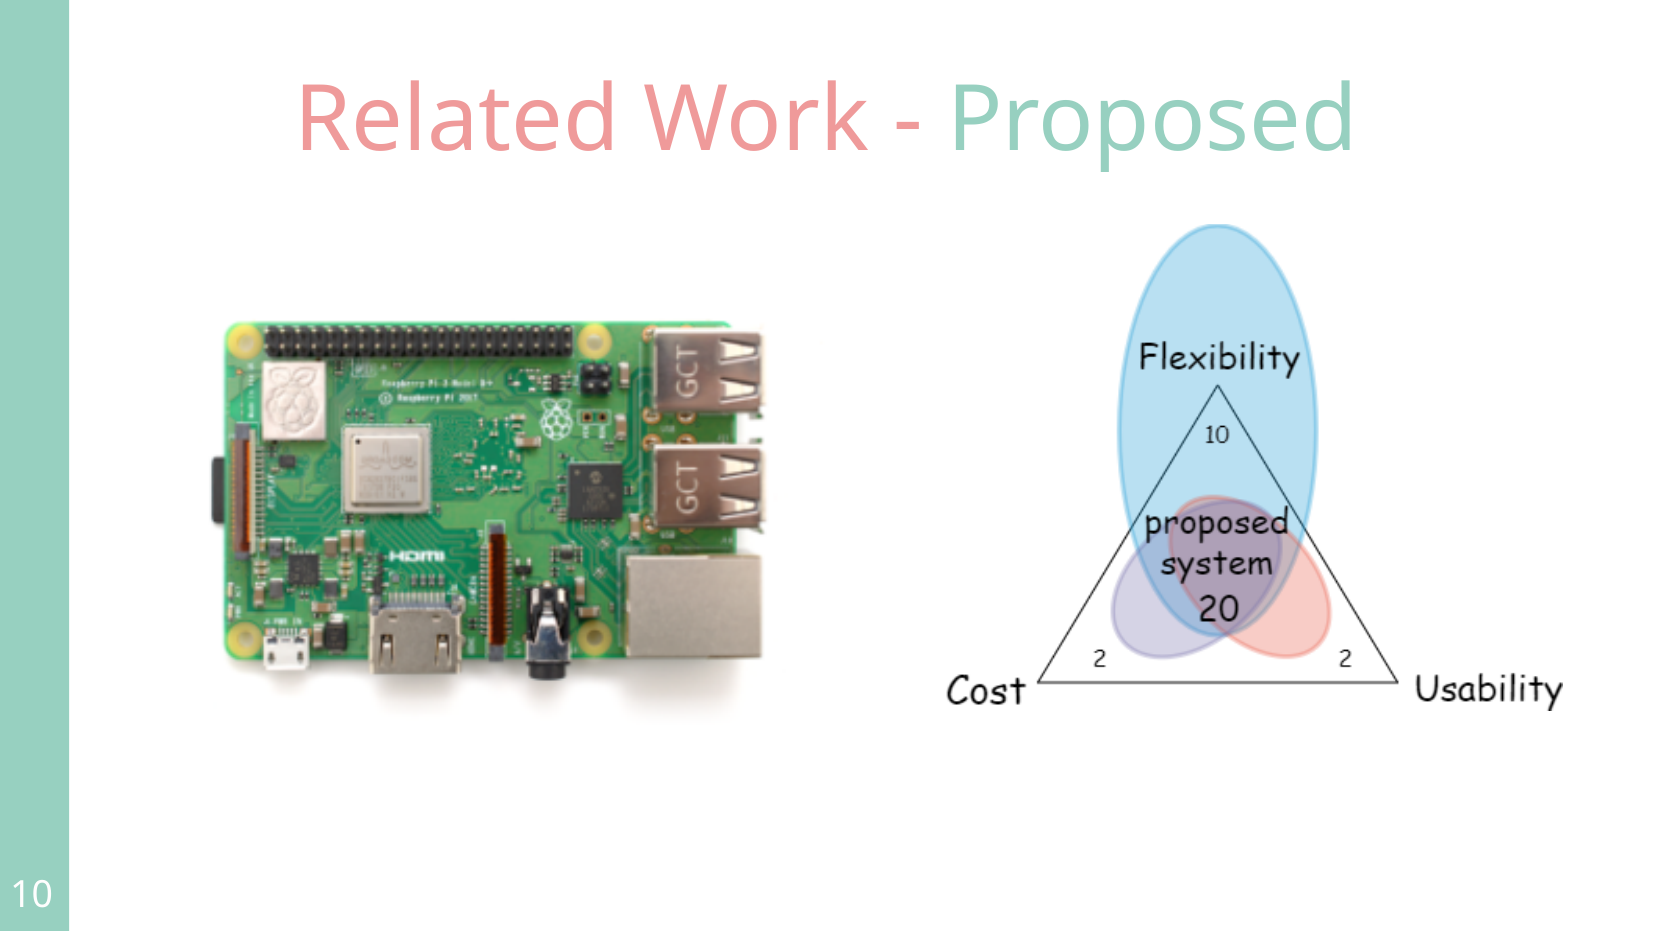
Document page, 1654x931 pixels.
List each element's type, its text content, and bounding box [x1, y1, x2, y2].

title Related Work - Proposed [82, 37, 1571, 193]
picture [160, 284, 826, 727]
text_box [0, 0, 70, 860]
picture [945, 224, 1563, 711]
text_box <number> [0, 860, 132, 931]
